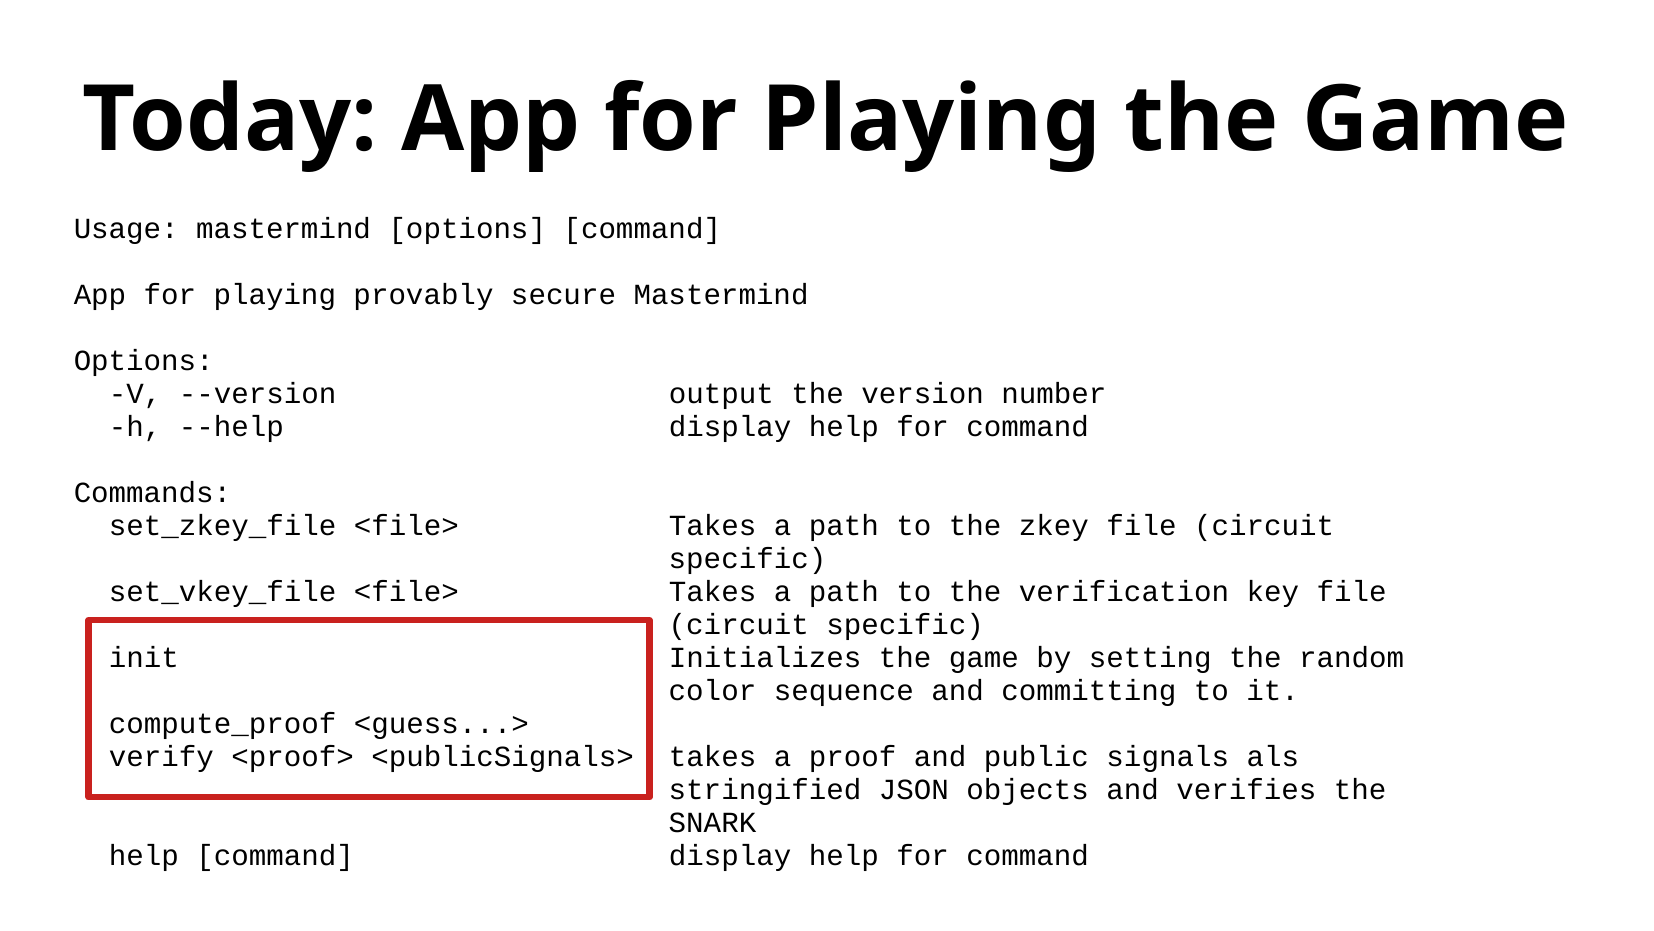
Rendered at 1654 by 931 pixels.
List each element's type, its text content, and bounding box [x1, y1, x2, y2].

text_box Usage: mastermind [options] [command] App for playing provably secure Mastermind Options: -V, --version output the version number -h, --help display help for command Commands: set_zkey_file <file> Takes a path to the zkey file (circuit specific) set_vkey_file <file> Takes a path to the verification key file (circuit specific) init Initializes the game by setting the random color sequence and committing to it. compute_proof <guess...> verify <proof> <publicSignals> takes a proof and public signals als stringified JSON objects and verifies the SNARK help [command] display help for command [59, 206, 1625, 931]
title Today: App for Playing the Game [82, 37, 1571, 193]
